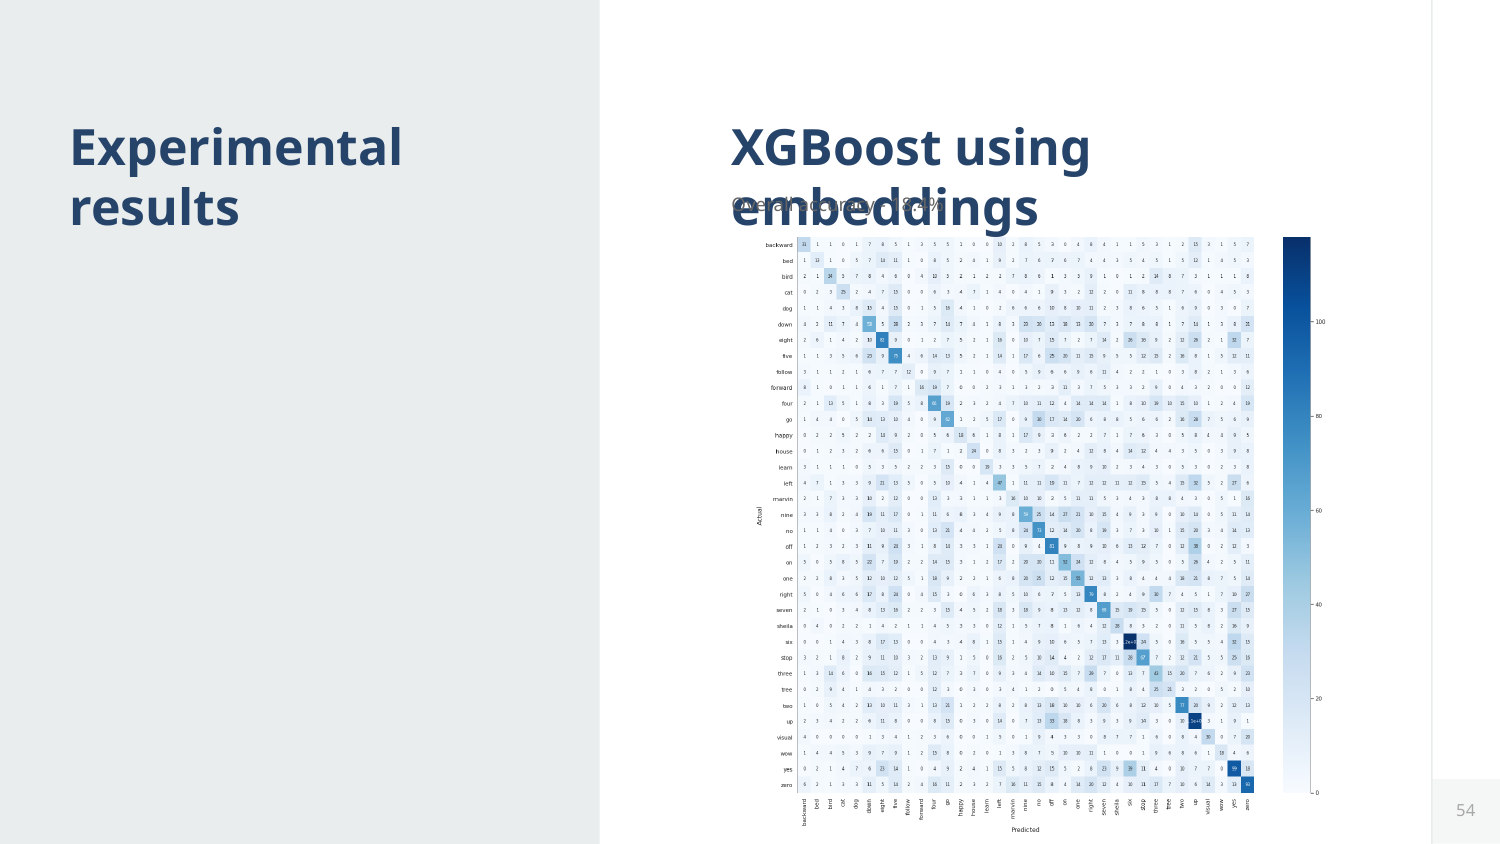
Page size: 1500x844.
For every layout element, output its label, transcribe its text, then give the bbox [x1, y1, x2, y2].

picture [753, 233, 1329, 837]
slide_number <number> [1400, 779, 1491, 844]
list Overall accuracy - 18.4% [716, 173, 1313, 256]
title Experimental results [54, 99, 491, 703]
title XGBoost using embeddings [716, 99, 1366, 194]
